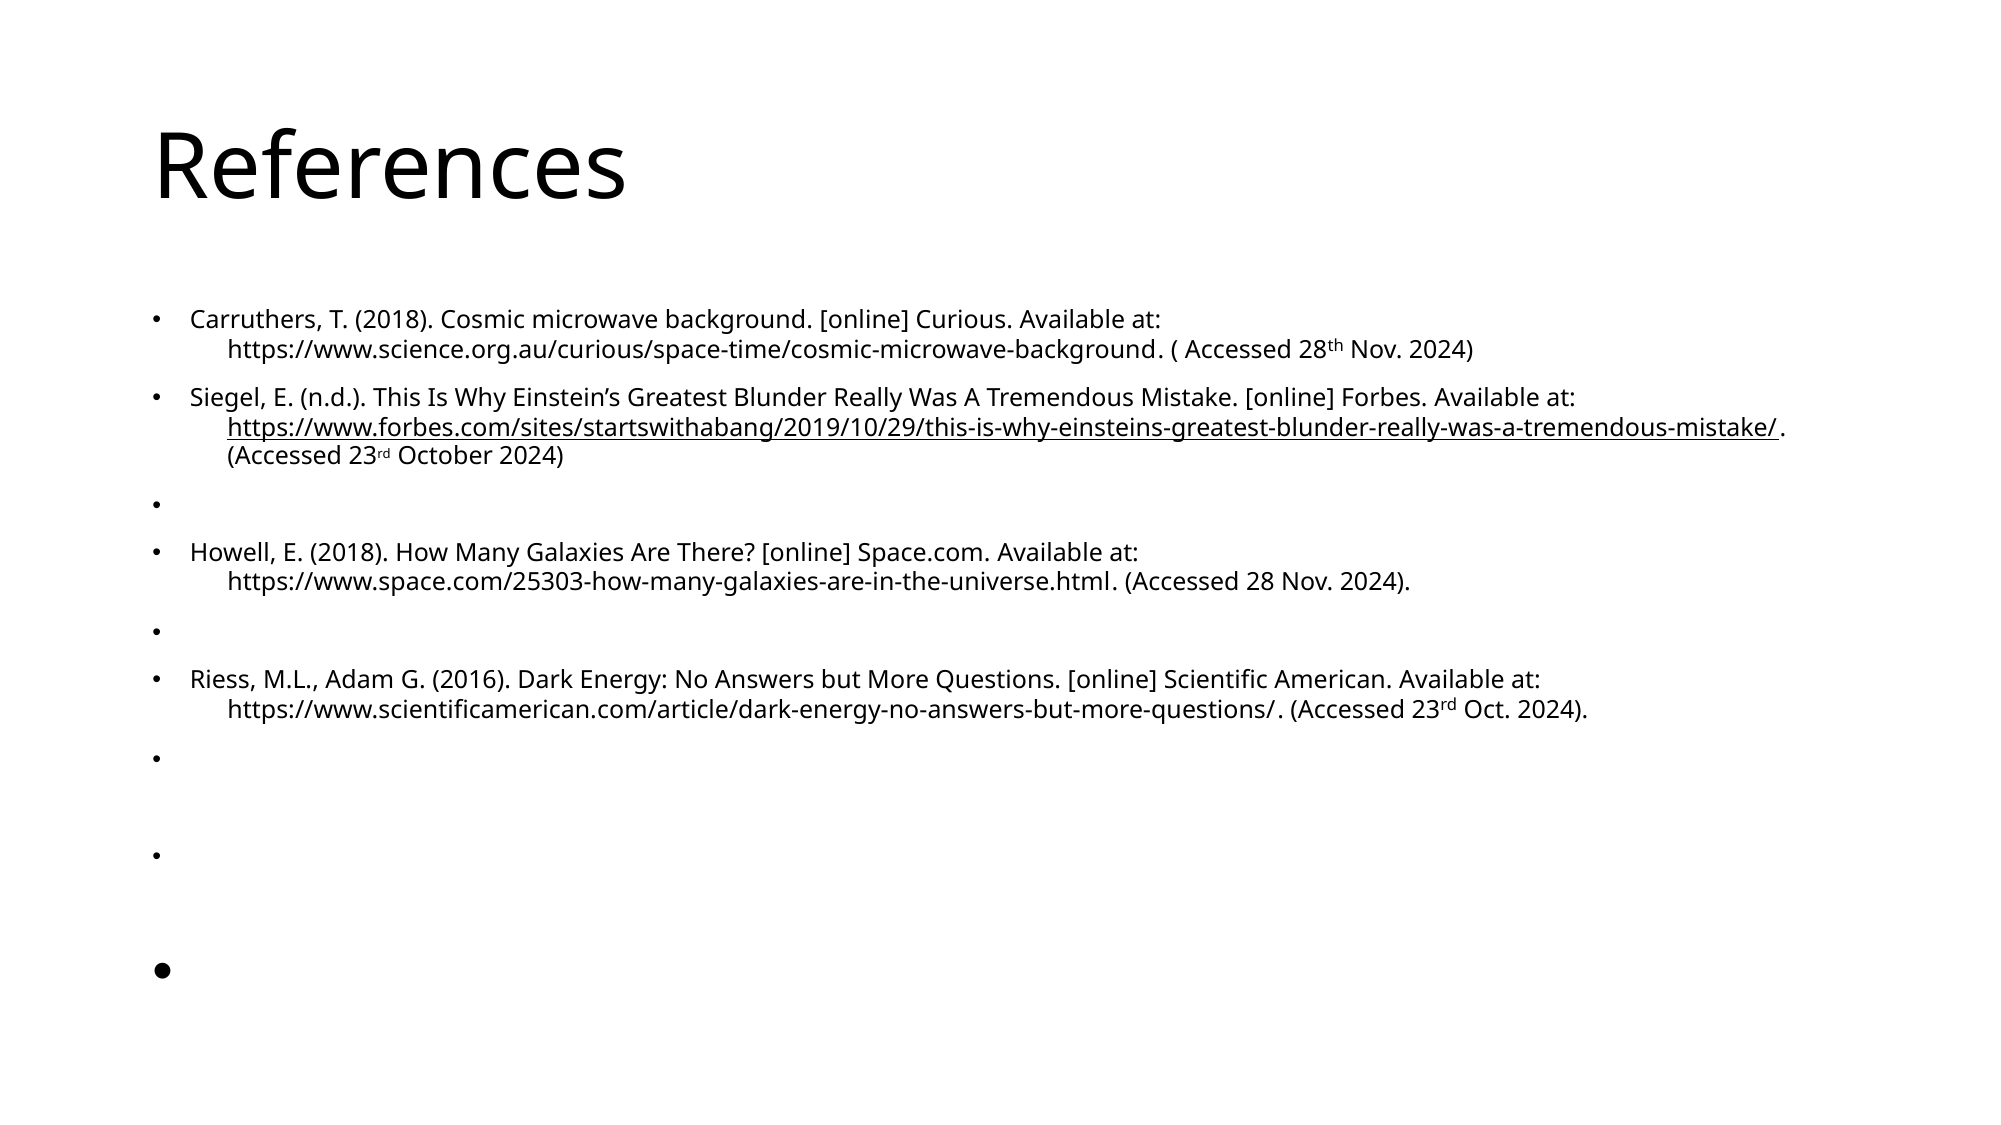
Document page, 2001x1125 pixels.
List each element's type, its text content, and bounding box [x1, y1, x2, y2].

title References [137, 59, 1863, 278]
list Carruthers, T. (2018). Cosmic microwave background. [online] Curious. Available at: https://www.science.org.au/curious/space-time/cosmic-microwave-background. ( Accessed 28th Nov. 2024) Siegel, E. (n.d.). This Is Why Einstein’s Greatest Blunder Really Was A Tremendous Mistake. [online] Forbes. Available at: https://www.forbes.com/sites/startswithabang/2019/10/29/this-is-why-einsteins-greatest-blunder-really-was-a-tremendous-mistake/. (Accessed 23rd October 2024) Howell, E. (2018). How Many Galaxies Are There? [online] Space.com. Available at: https://www.space.com/25303-how-many-galaxies-are-in-the-universe.html. (Accessed 28 Nov. 2024). Riess, M.L., Adam G. (2016). Dark Energy: No Answers but More Questions. [online] Scientific American. Available at: https://www.scientificamerican.com/article/dark-energy-no-answers-but-more-questions/. (Accessed 23rd Oct. 2024). ‌ [137, 299, 1863, 1014]
